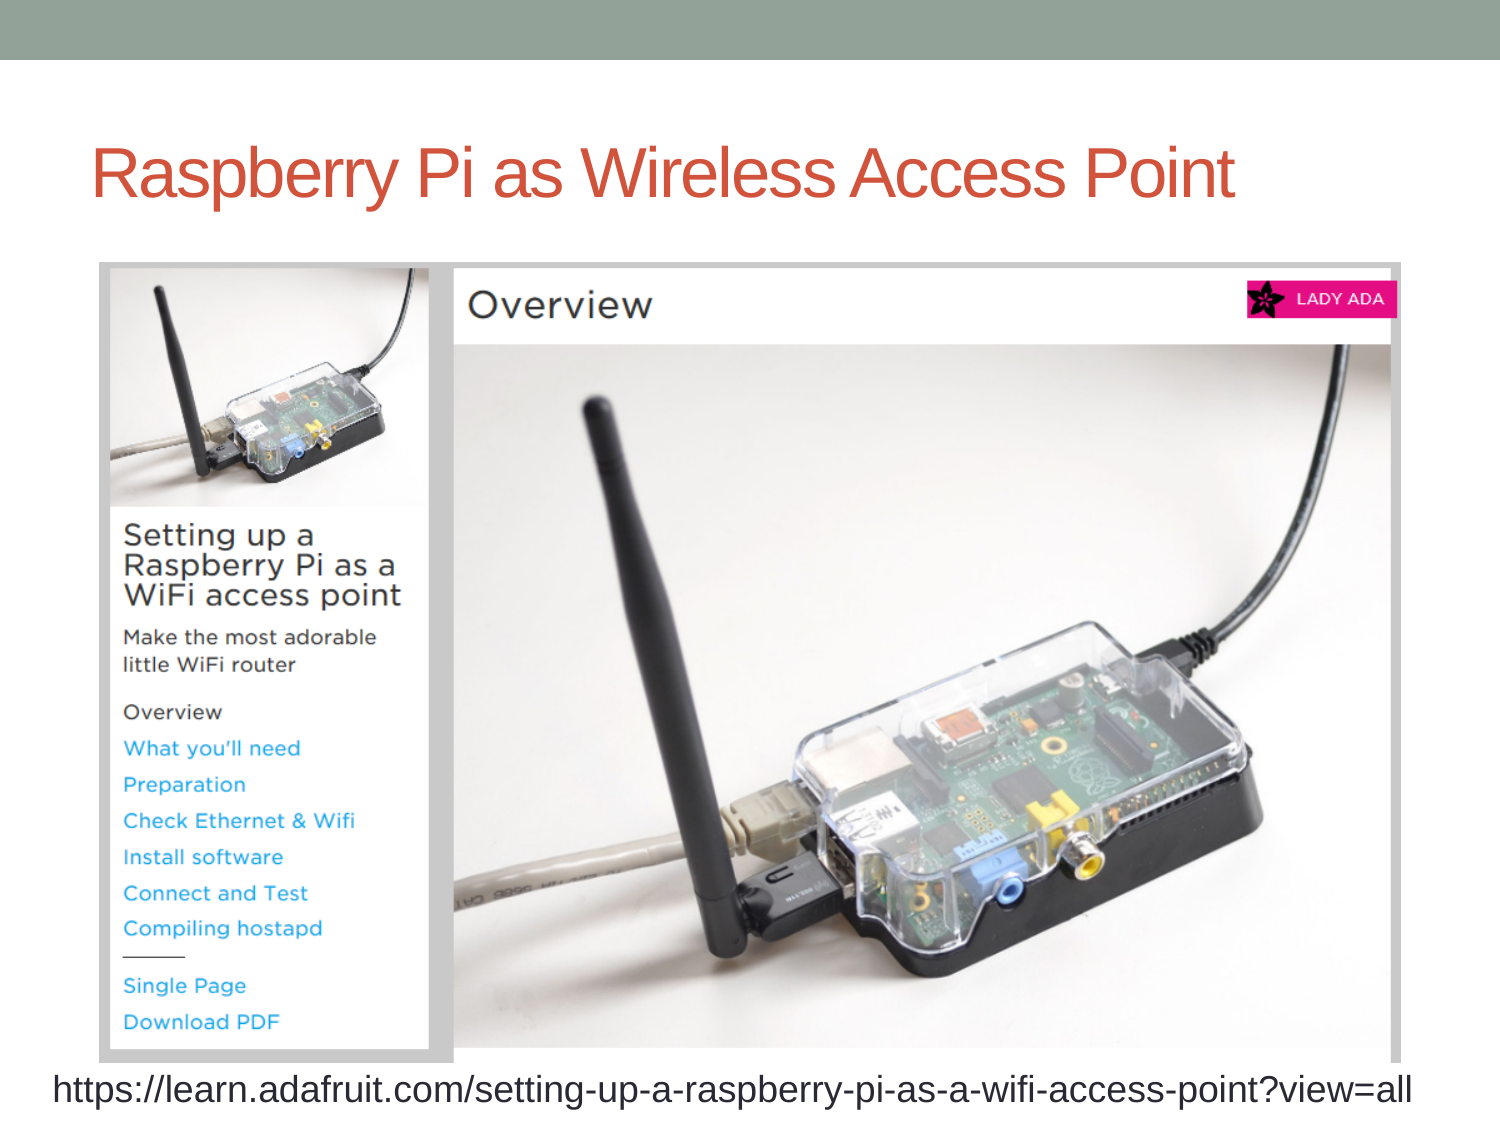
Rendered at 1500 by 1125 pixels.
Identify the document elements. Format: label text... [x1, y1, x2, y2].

picture [99, 262, 1401, 1057]
title Raspberry Pi as Wireless Access Point [75, 87, 1425, 250]
text_box https://learn.adafruit.com/setting-up-a-raspberry-pi-as-a-wifi-access-point?view=all [37, 1057, 1500, 1117]
